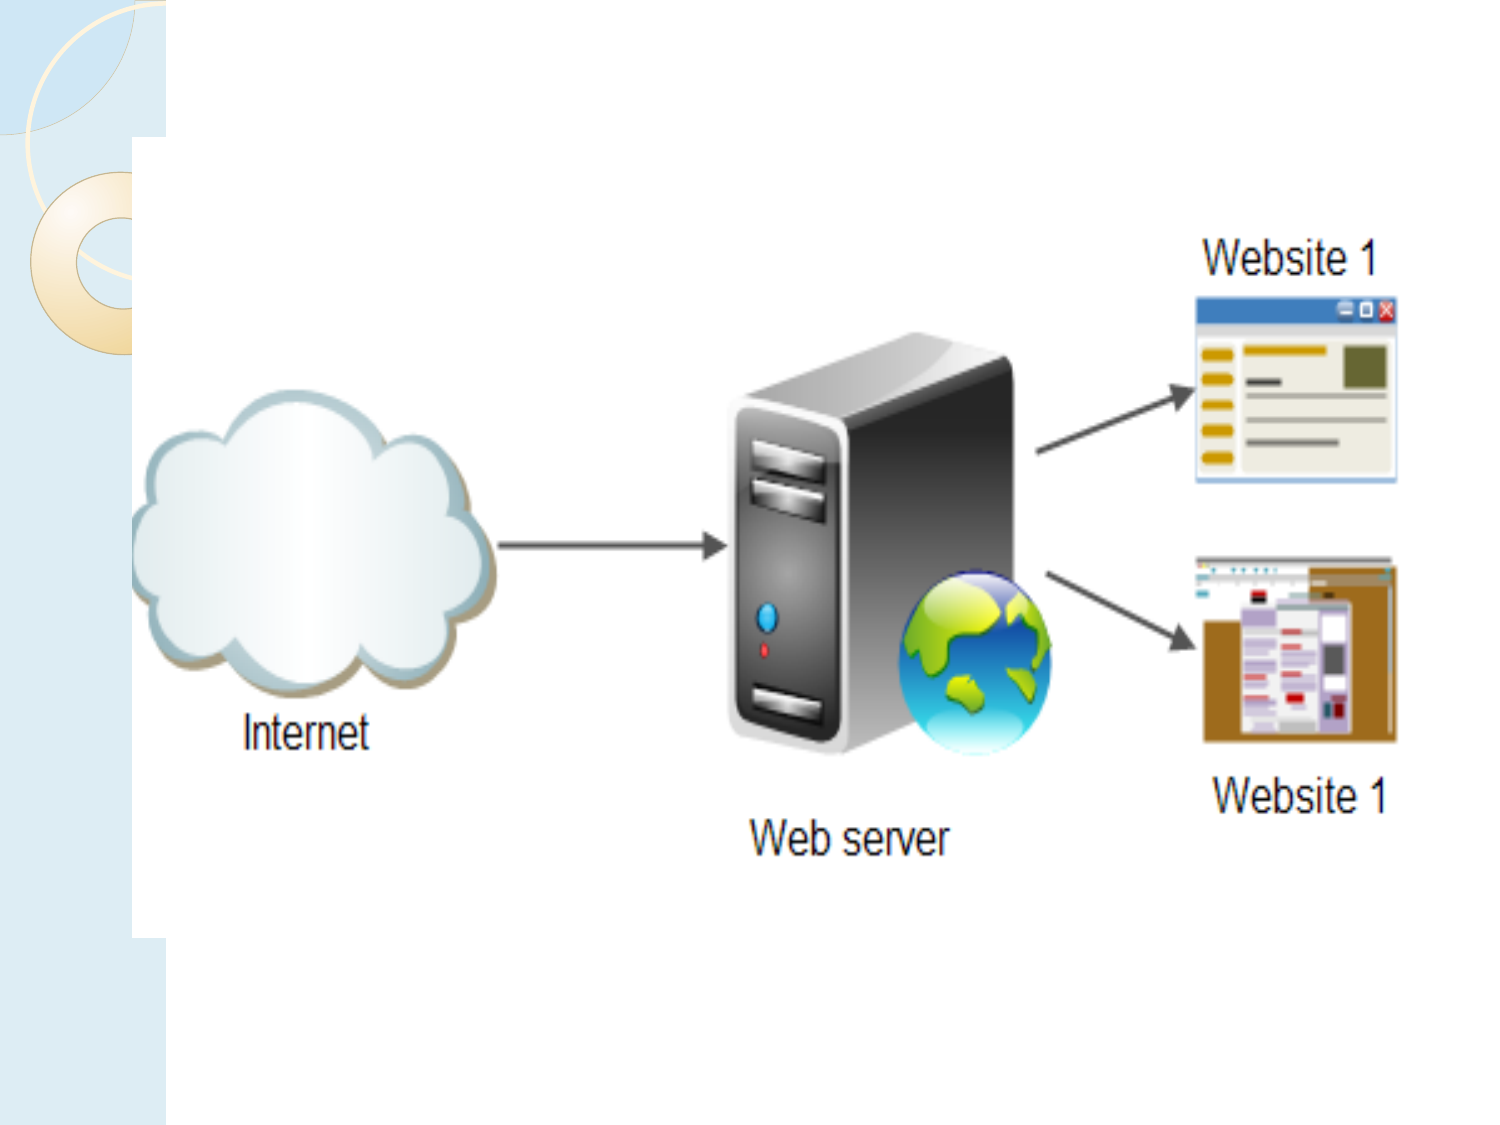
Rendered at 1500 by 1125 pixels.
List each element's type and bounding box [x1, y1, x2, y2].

picture [132, 137, 1466, 938]
